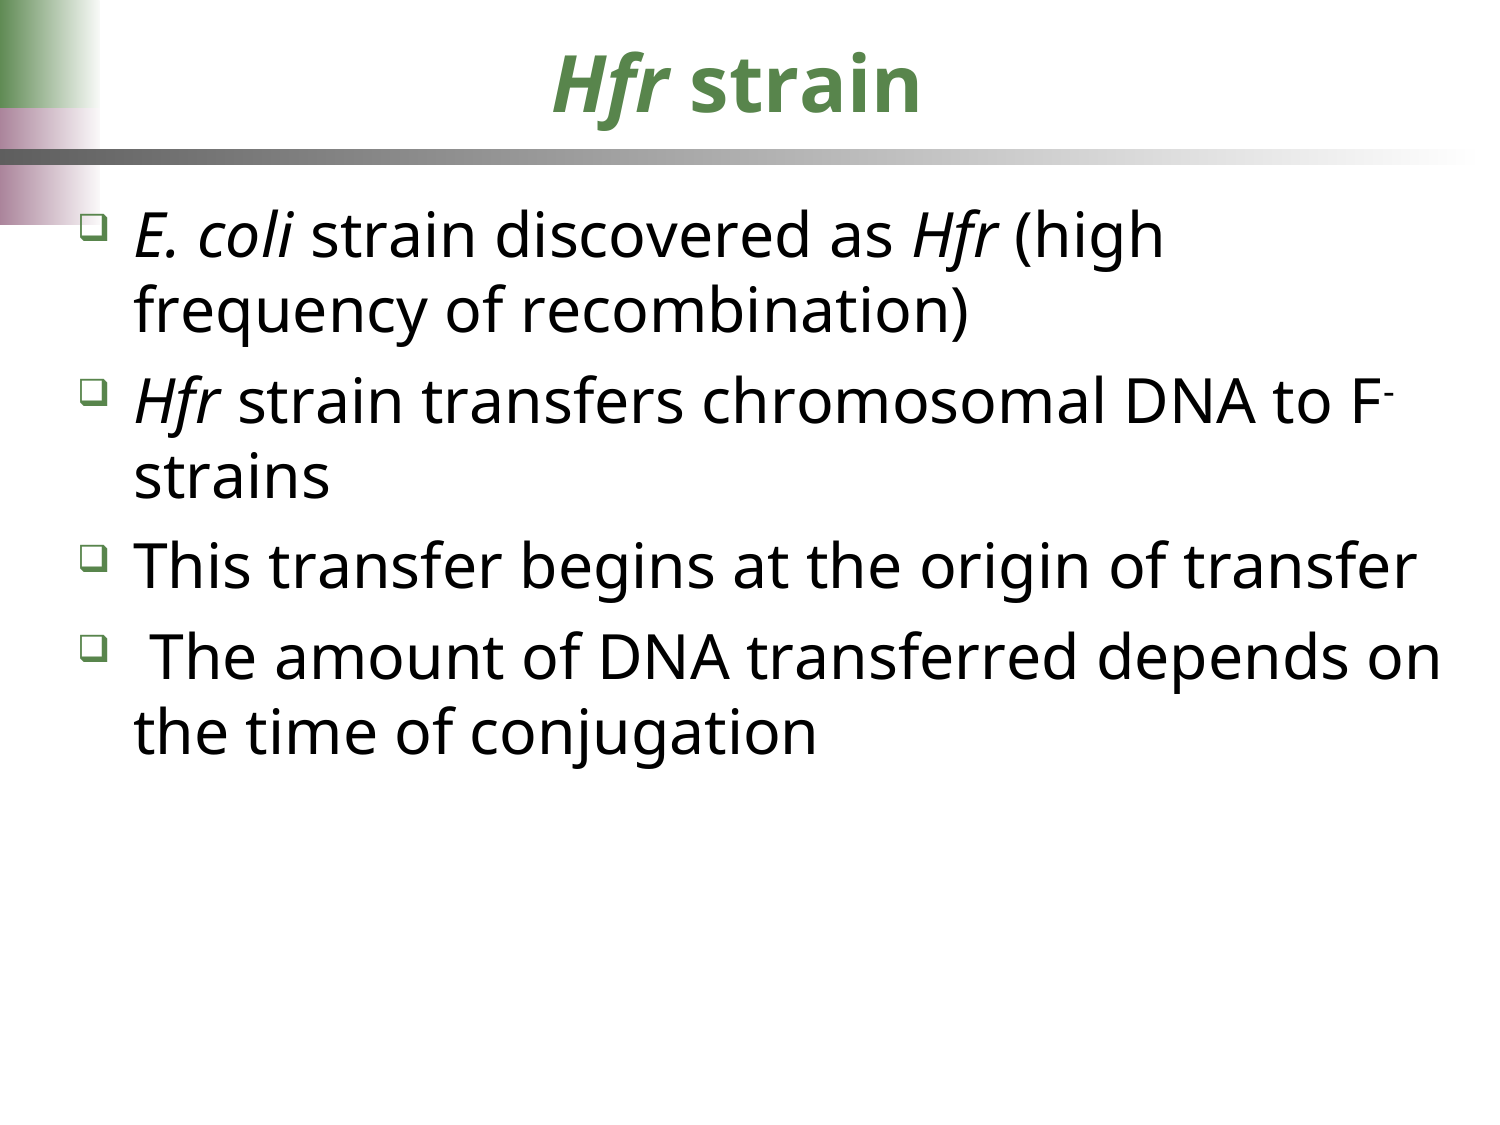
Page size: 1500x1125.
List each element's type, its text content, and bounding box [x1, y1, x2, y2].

title Hfr strain [124, 24, 1350, 138]
list E. coli strain discovered as Hfr (high frequency of recombination) Hfr strain transfers chromosomal DNA to F- strains This transfer begins at the origin of transfer The amount of DNA transferred depends on the time of conjugation [62, 187, 1463, 1075]
